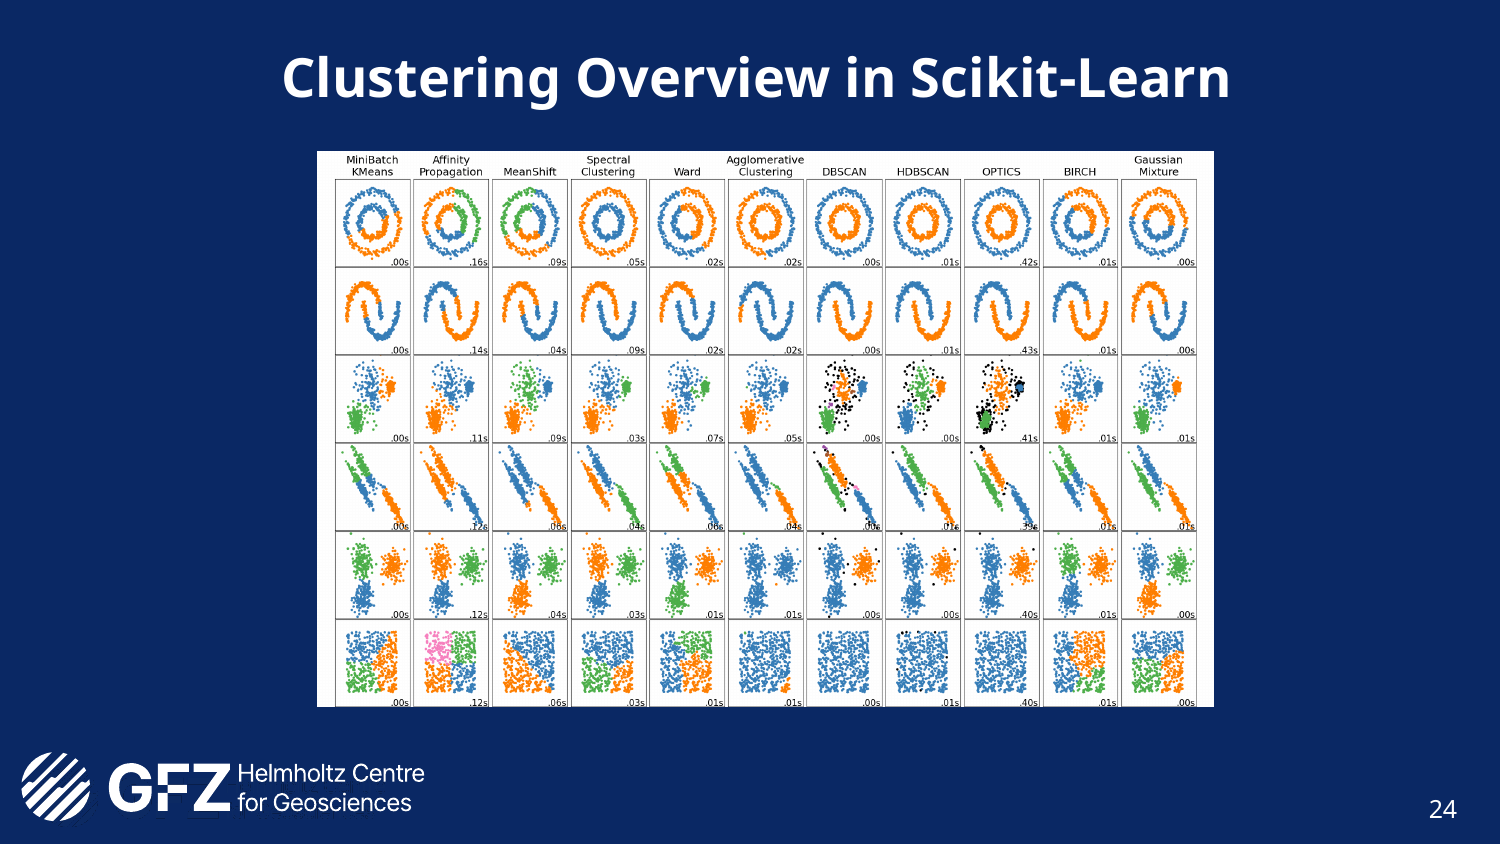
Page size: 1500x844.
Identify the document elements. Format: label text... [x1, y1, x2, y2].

picture [39, 767, 65, 788]
picture [317, 151, 1214, 707]
picture [39, 767, 48, 776]
picture [39, 767, 385, 827]
title Clustering Overview in Scikit-Learn [39, 35, 1475, 198]
picture [39, 767, 83, 805]
picture [377, 800, 385, 809]
